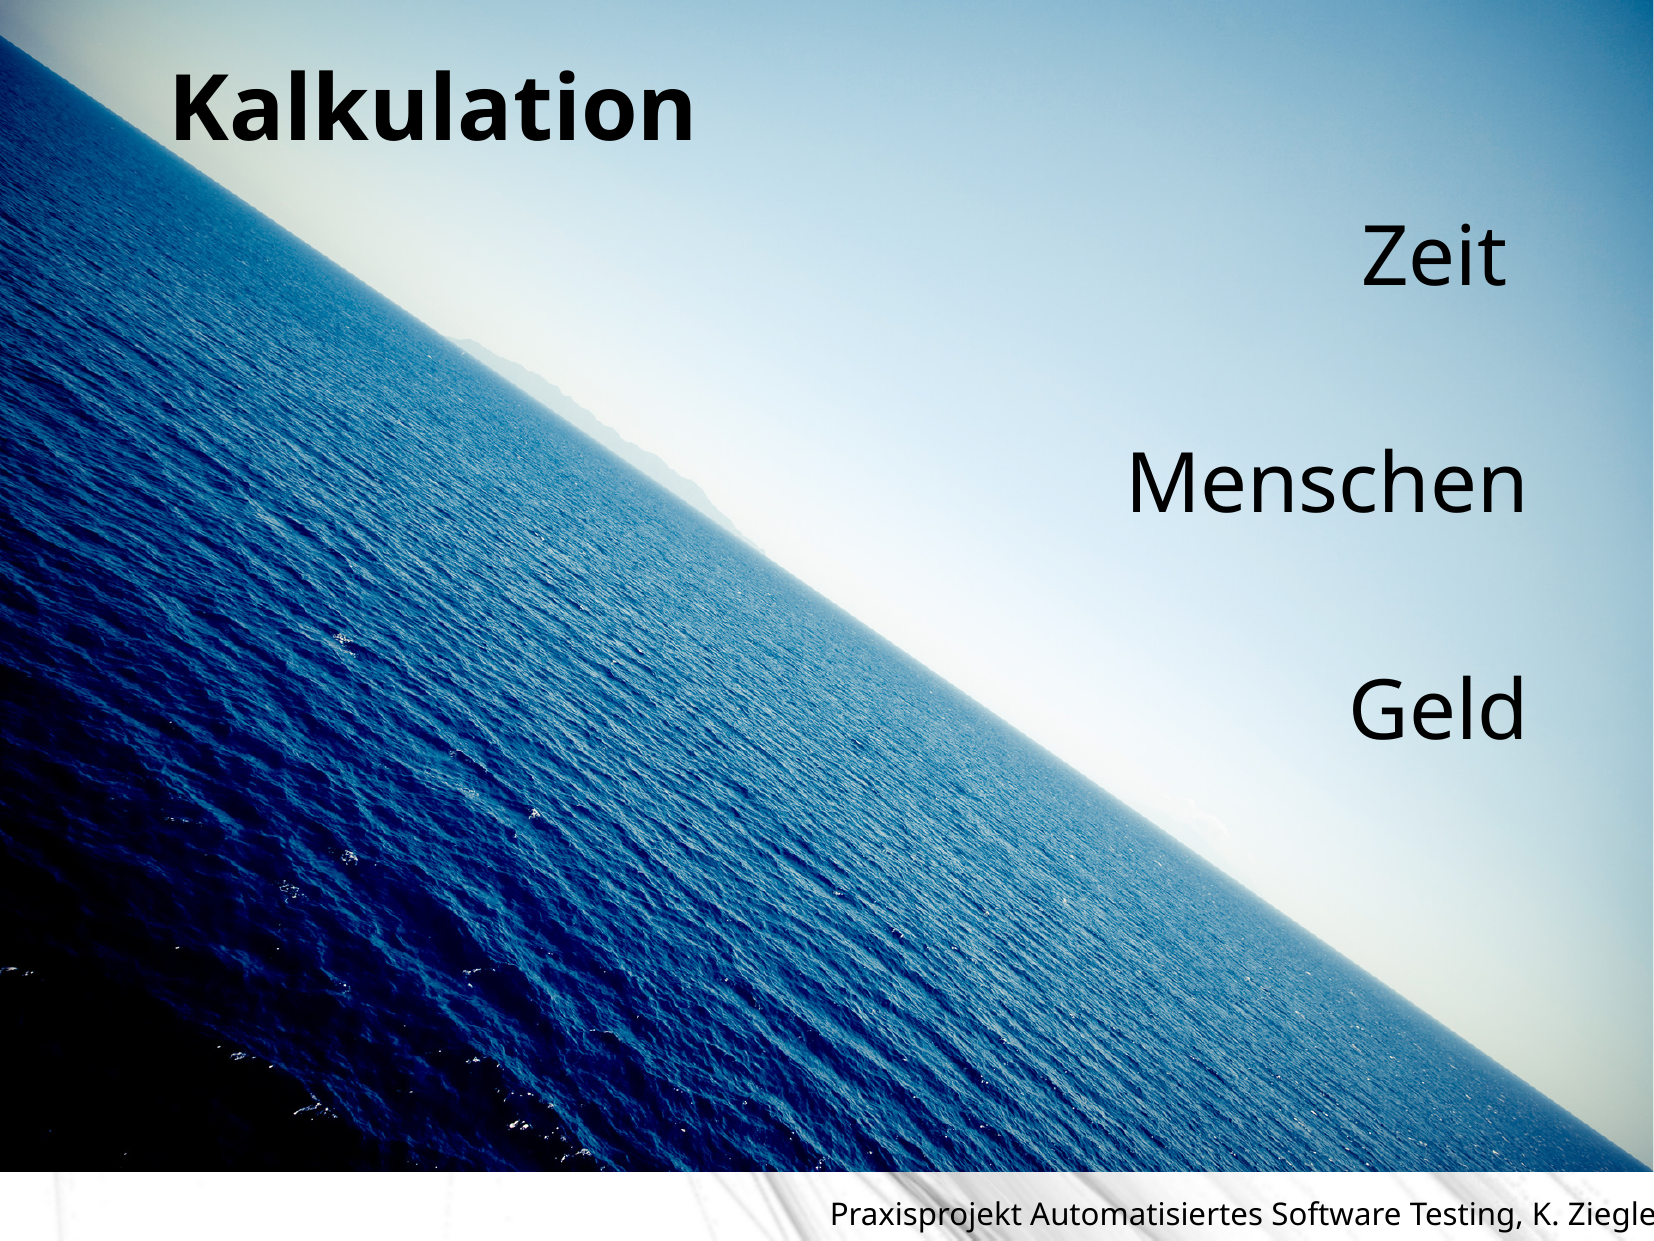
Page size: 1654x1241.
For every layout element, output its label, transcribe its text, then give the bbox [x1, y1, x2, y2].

picture [0, 0, 1654, 1241]
text_box Praxisprojekt Automatisiertes Software Testing, K. Ziegler [814, 1184, 1654, 1241]
text_box Zeit Menschen Geld [1110, 188, 1502, 688]
text_box Kalkulation [153, 35, 993, 244]
